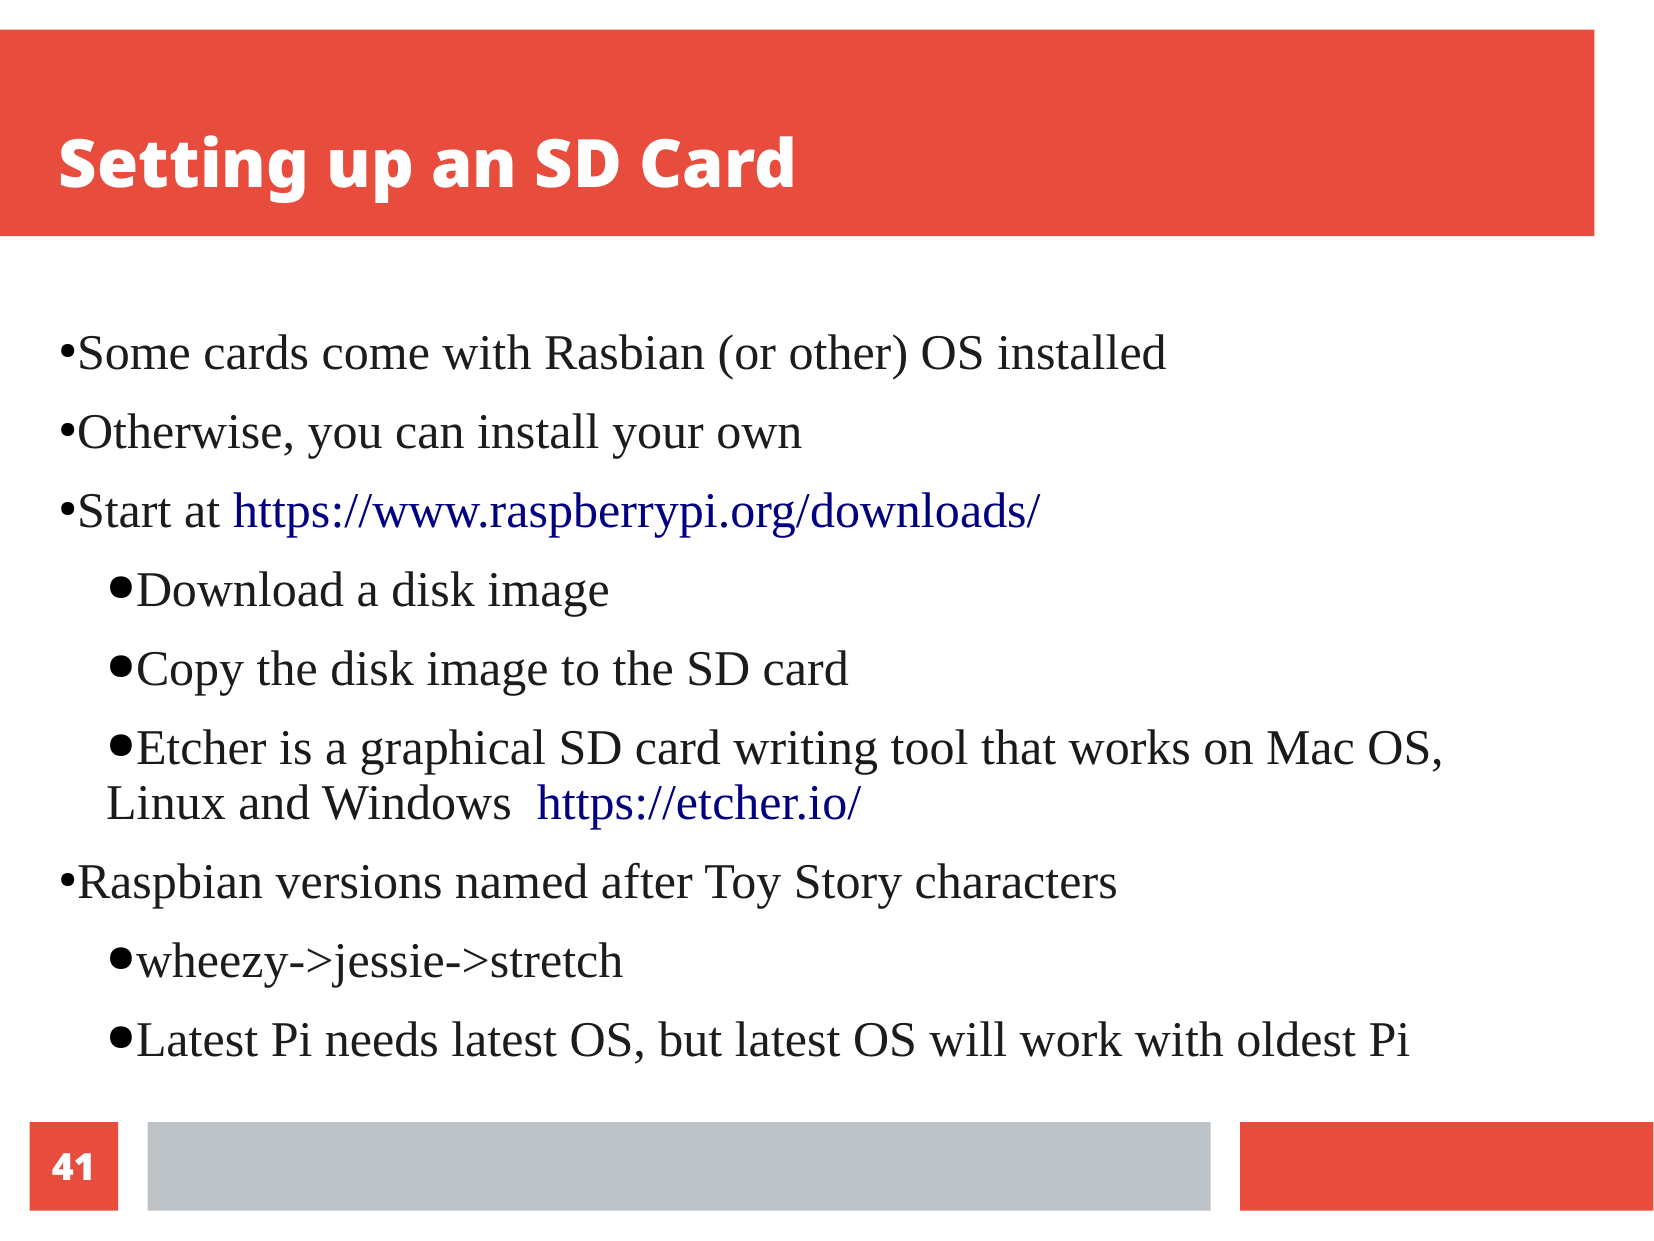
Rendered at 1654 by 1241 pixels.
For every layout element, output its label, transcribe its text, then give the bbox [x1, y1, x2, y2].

list Some cards come with Rasbian (or other) OS installed Otherwise, you can install your own Start at https://www.raspberrypi.org/downloads/ Download a disk image Copy the disk image to the SD card Etcher is a graphical SD card writing tool that works on Mac OS, Linux and Windows https://etcher.io/ Raspbian versions named after Toy Story characters wheezy->jessie->stretch Latest Pi needs latest OS, but latest OS will work with oldest Pi [59, 324, 1565, 1093]
title Setting up an SD Card [59, 59, 1595, 207]
